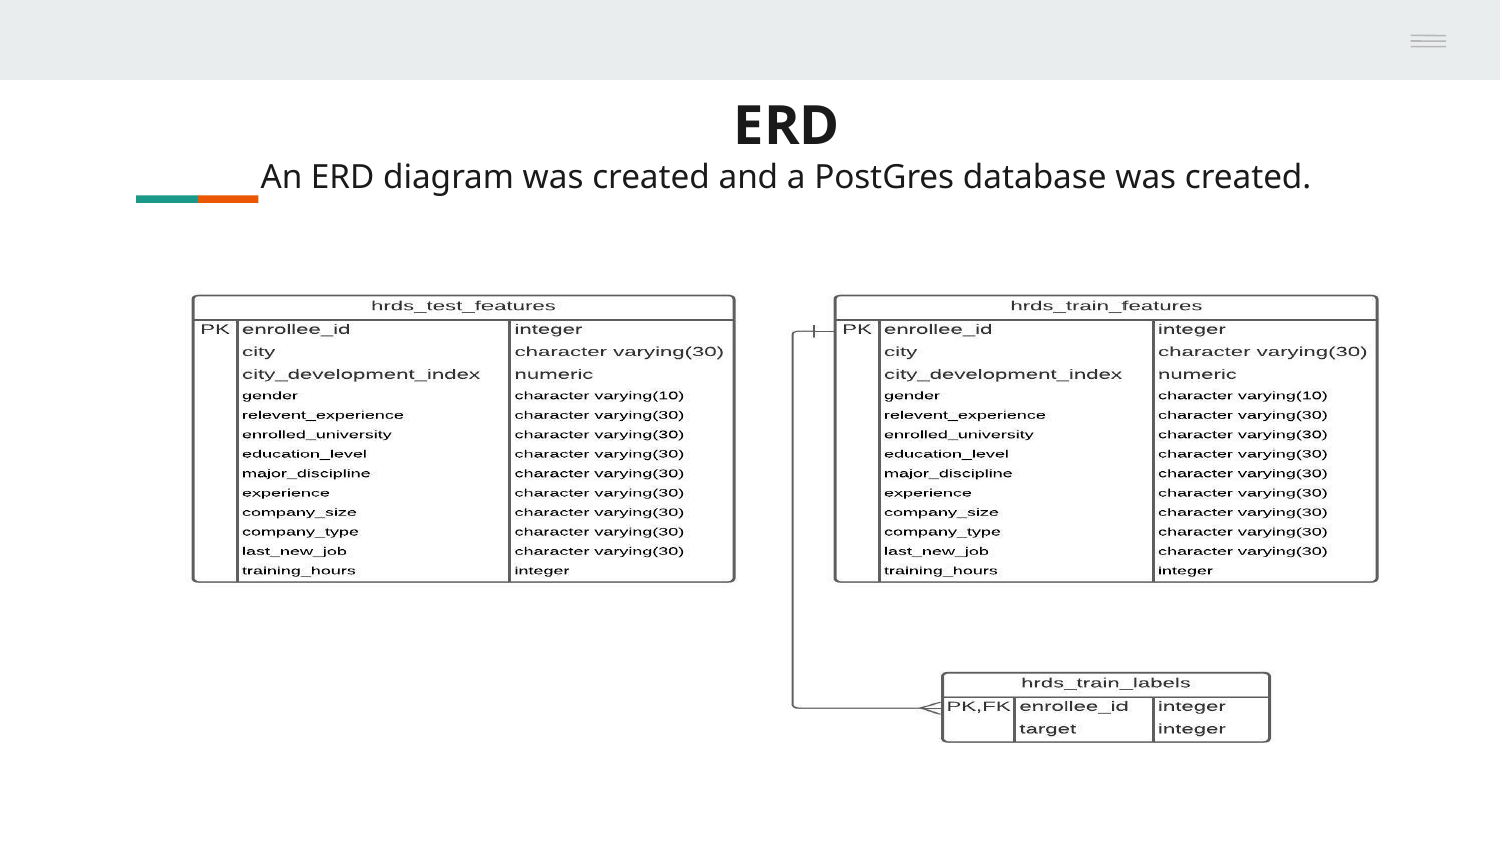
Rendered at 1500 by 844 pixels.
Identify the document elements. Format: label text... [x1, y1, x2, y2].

title ERD An ERD diagram was created and a PostGres database was created. [156, 75, 1418, 242]
picture [171, 283, 1443, 769]
